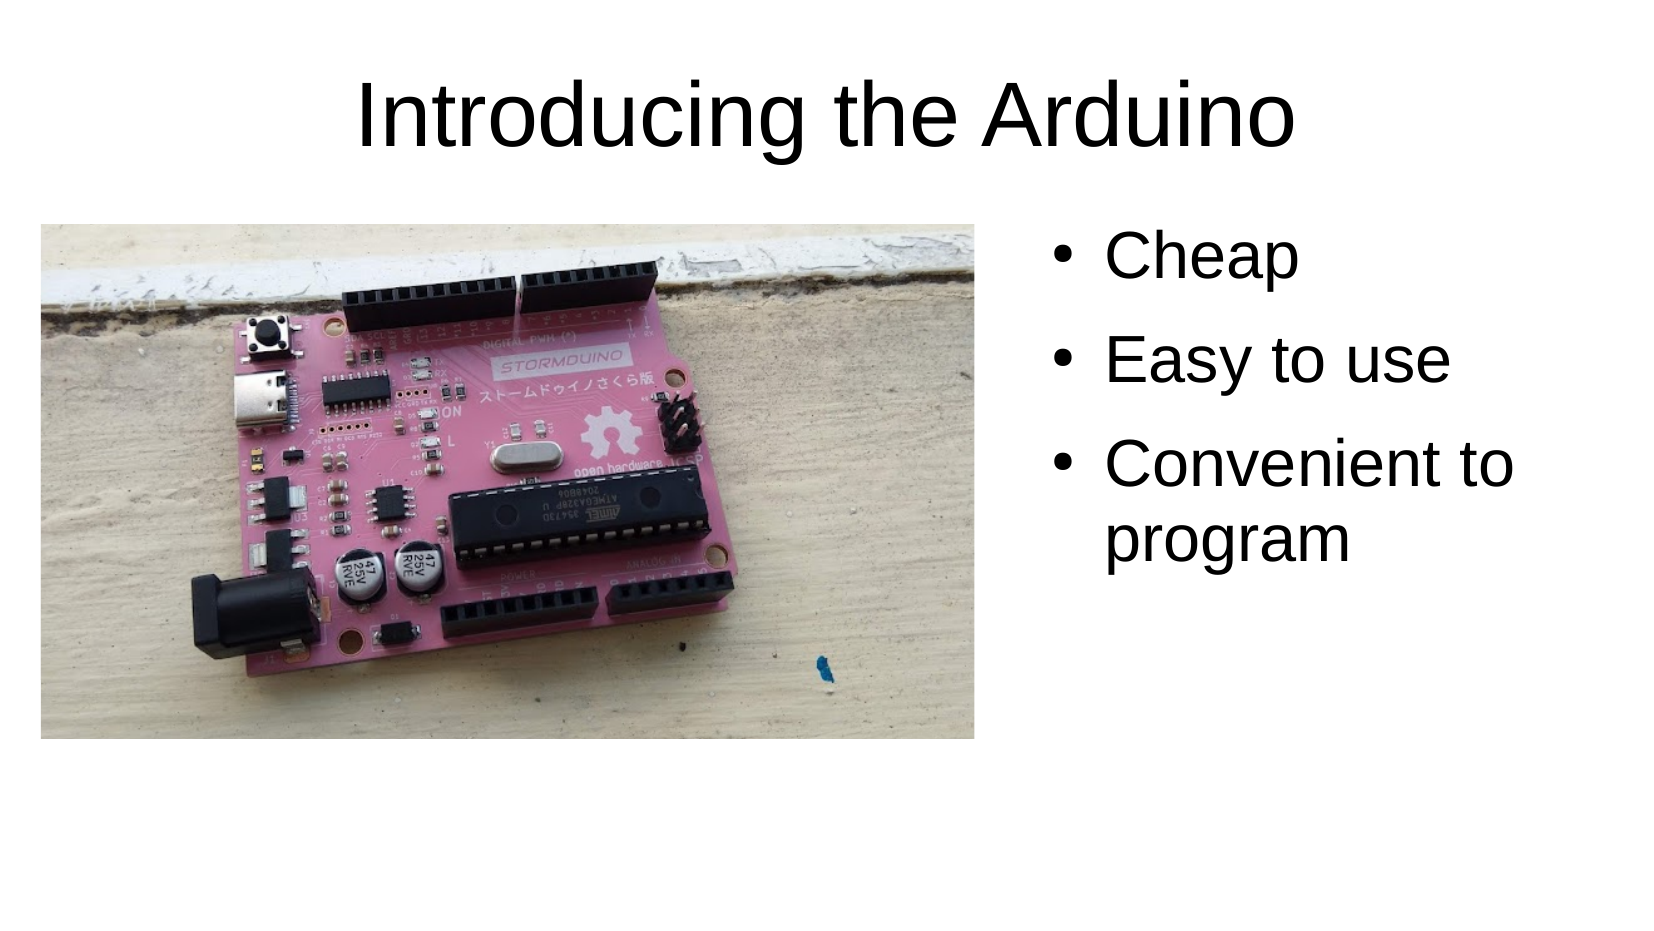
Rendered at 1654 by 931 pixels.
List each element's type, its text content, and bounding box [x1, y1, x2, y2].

list Cheap Easy to use Convenient to program [1033, 217, 1571, 886]
title Introducing the Arduino [82, 37, 1571, 193]
picture [40, 224, 975, 739]
